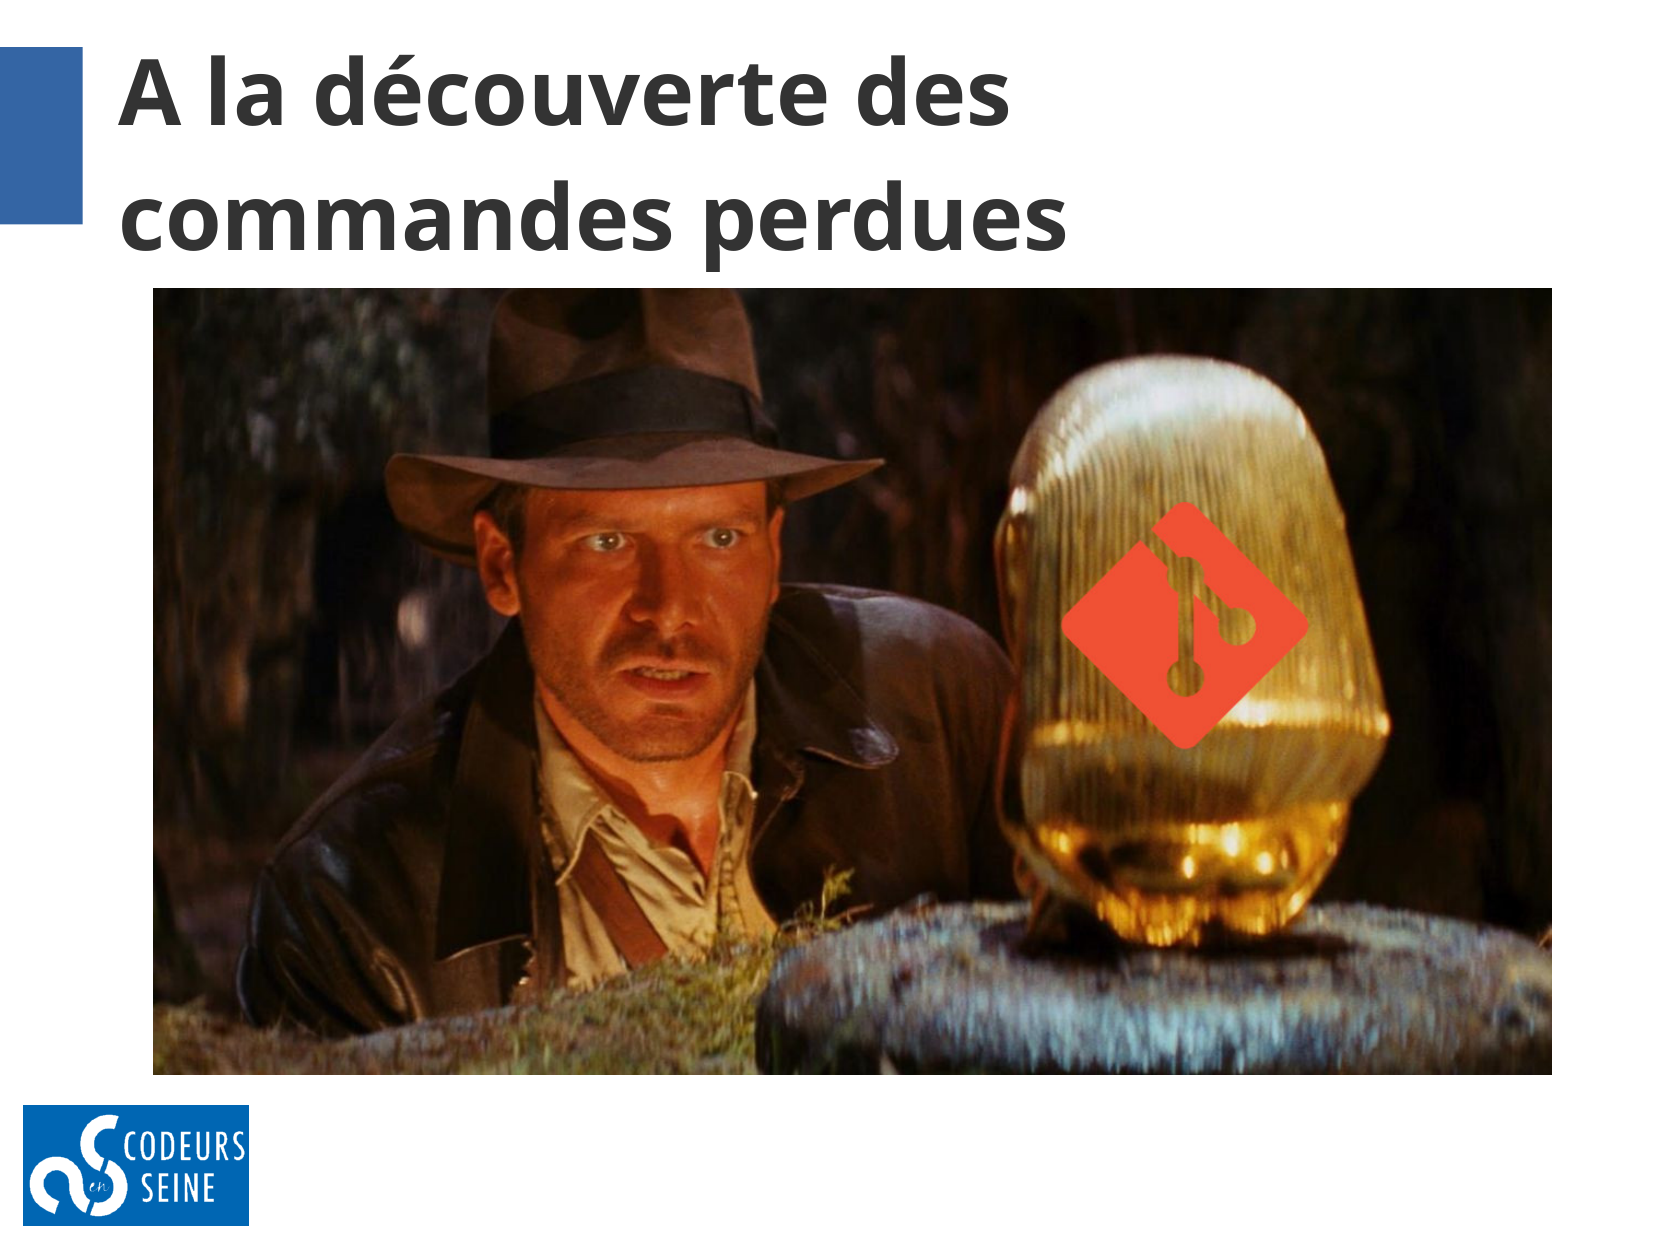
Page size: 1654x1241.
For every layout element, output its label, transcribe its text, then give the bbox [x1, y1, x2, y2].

title A la découverte des commandes perdues [118, 45, 1571, 260]
picture [23, 1105, 249, 1226]
picture [153, 288, 1552, 1075]
